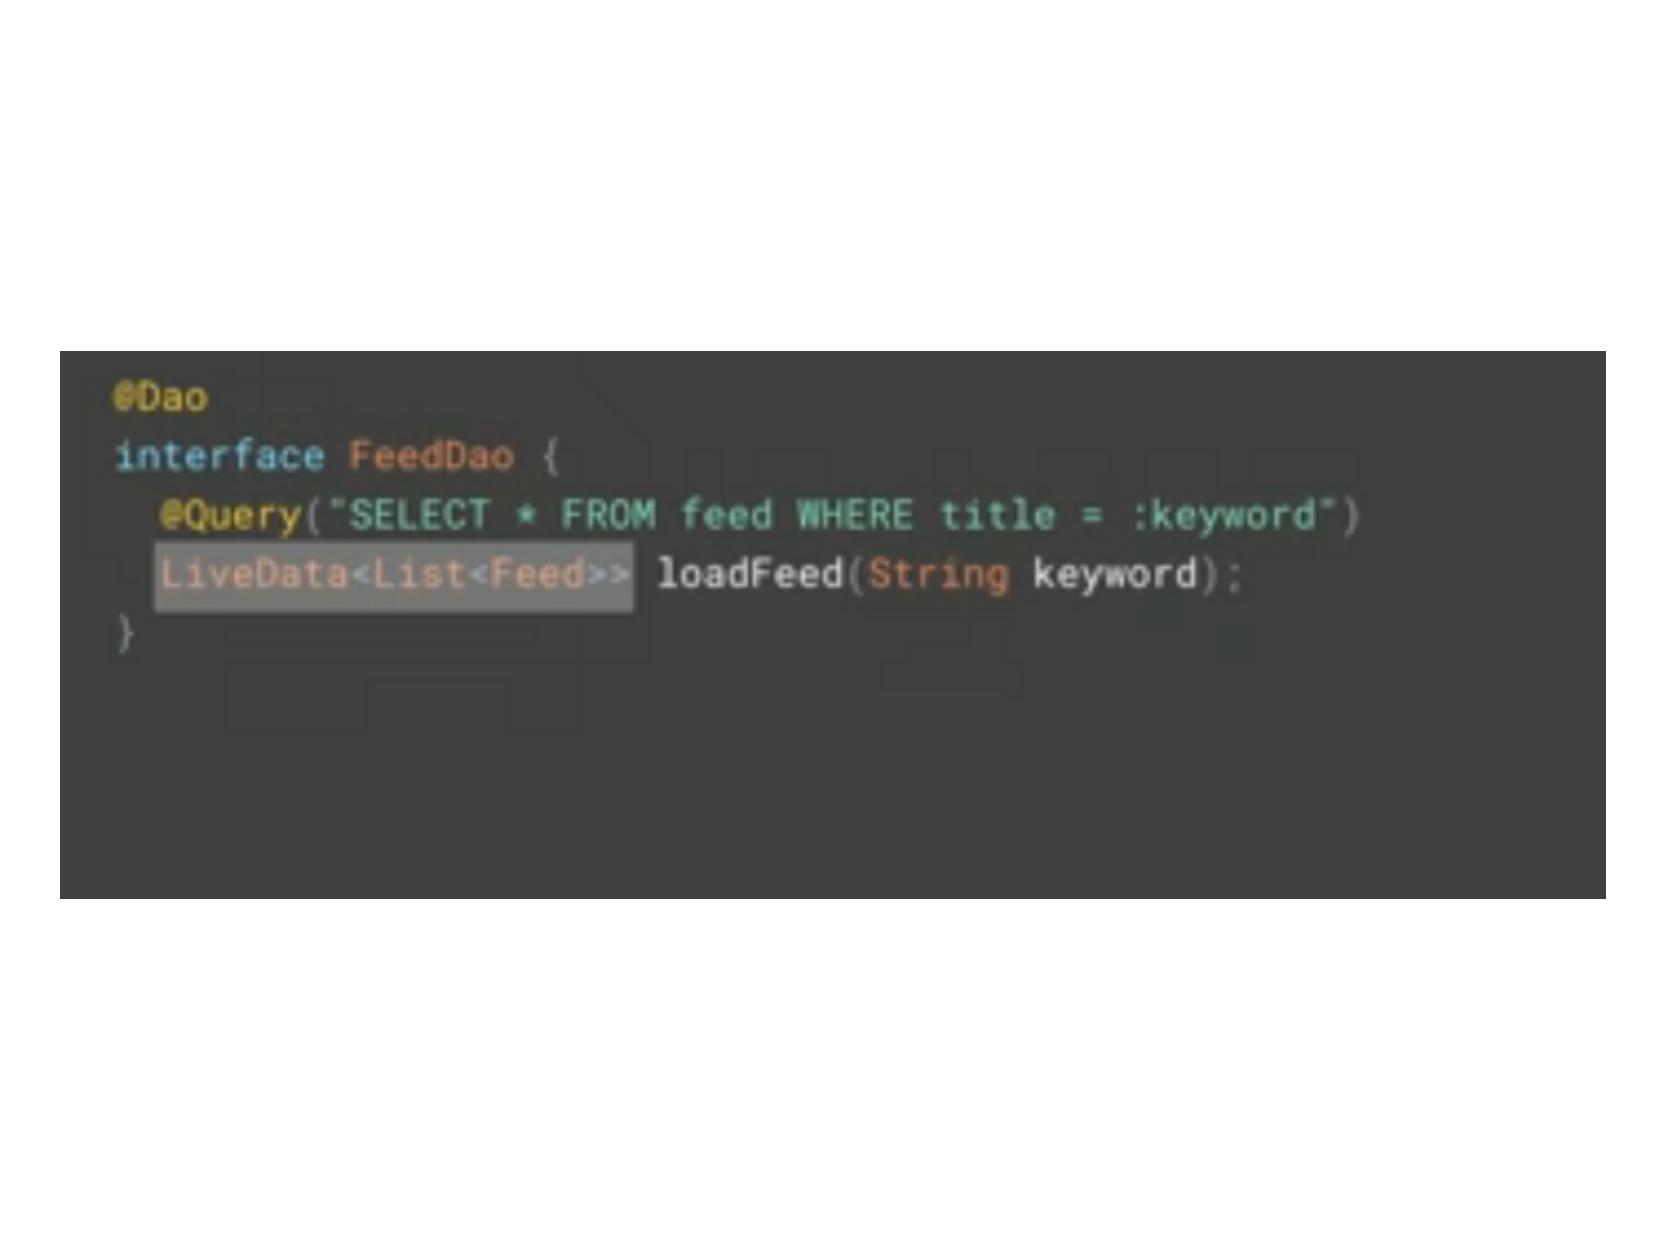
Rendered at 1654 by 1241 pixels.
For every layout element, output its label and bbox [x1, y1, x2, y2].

picture [60, 351, 1606, 899]
